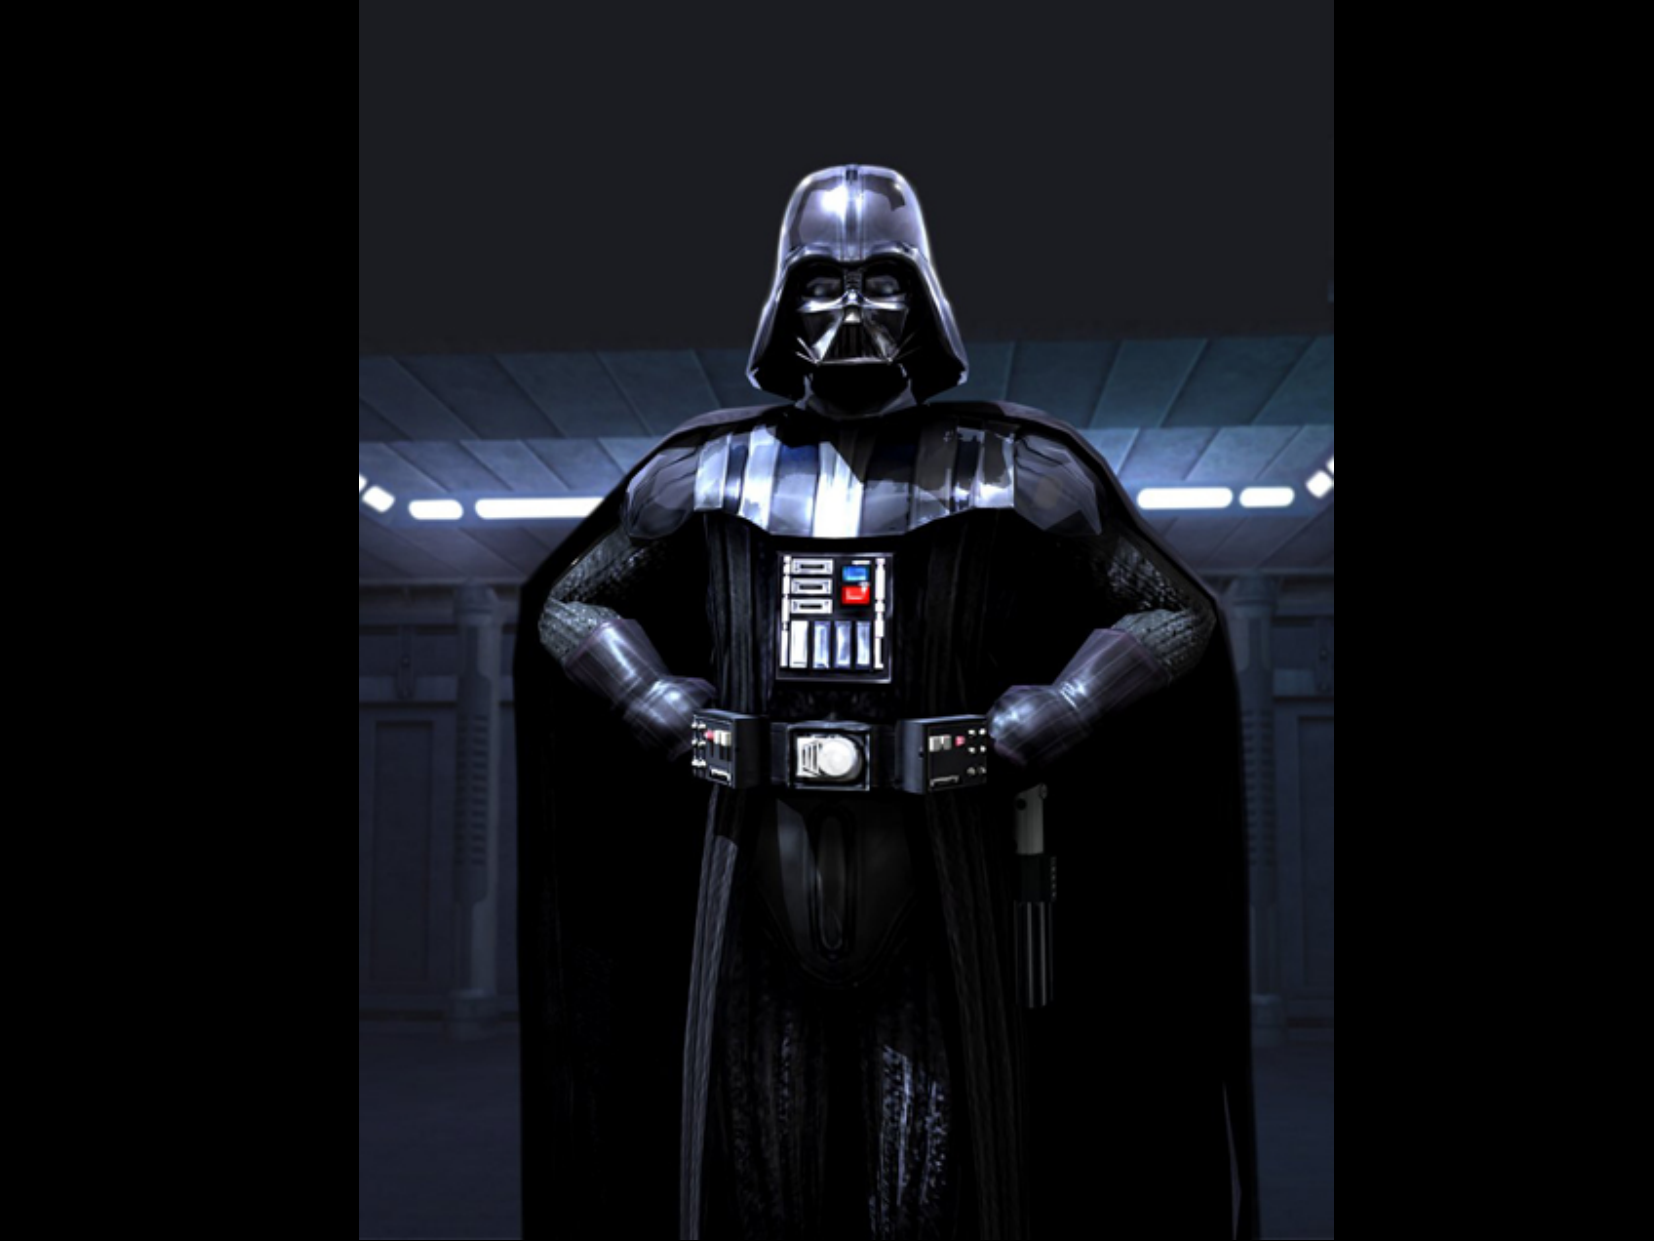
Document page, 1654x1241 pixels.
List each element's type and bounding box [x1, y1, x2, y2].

picture [359, 0, 1334, 1240]
text_box [0, 0, 1654, 1241]
